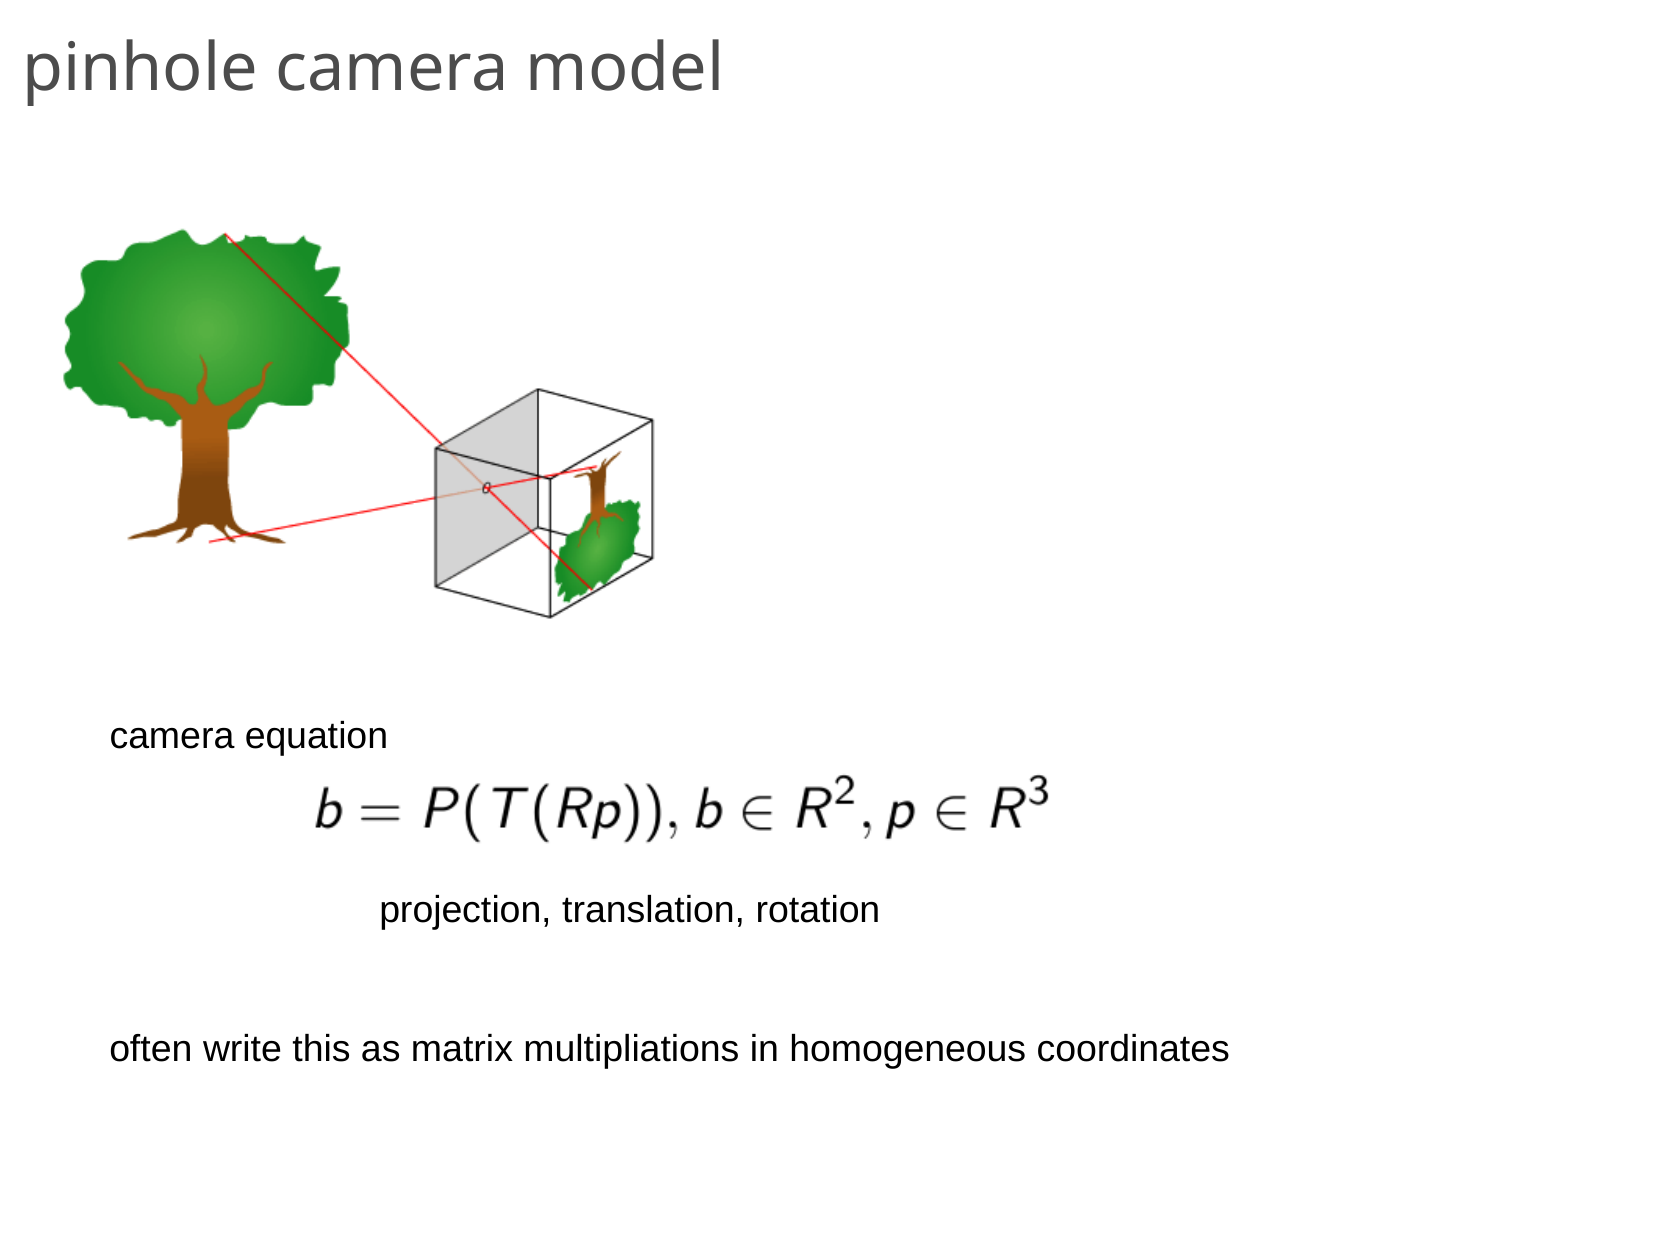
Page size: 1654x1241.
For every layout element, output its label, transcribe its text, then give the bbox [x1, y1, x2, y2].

text_box camera equation [94, 706, 803, 764]
picture [45, 212, 722, 636]
title pinhole camera model [22, 19, 1654, 213]
picture [291, 763, 1092, 861]
text_box often write this as matrix multipliations in homogeneous coordinates [94, 1020, 1482, 1078]
text_box projection, translation, rotation [364, 880, 896, 938]
